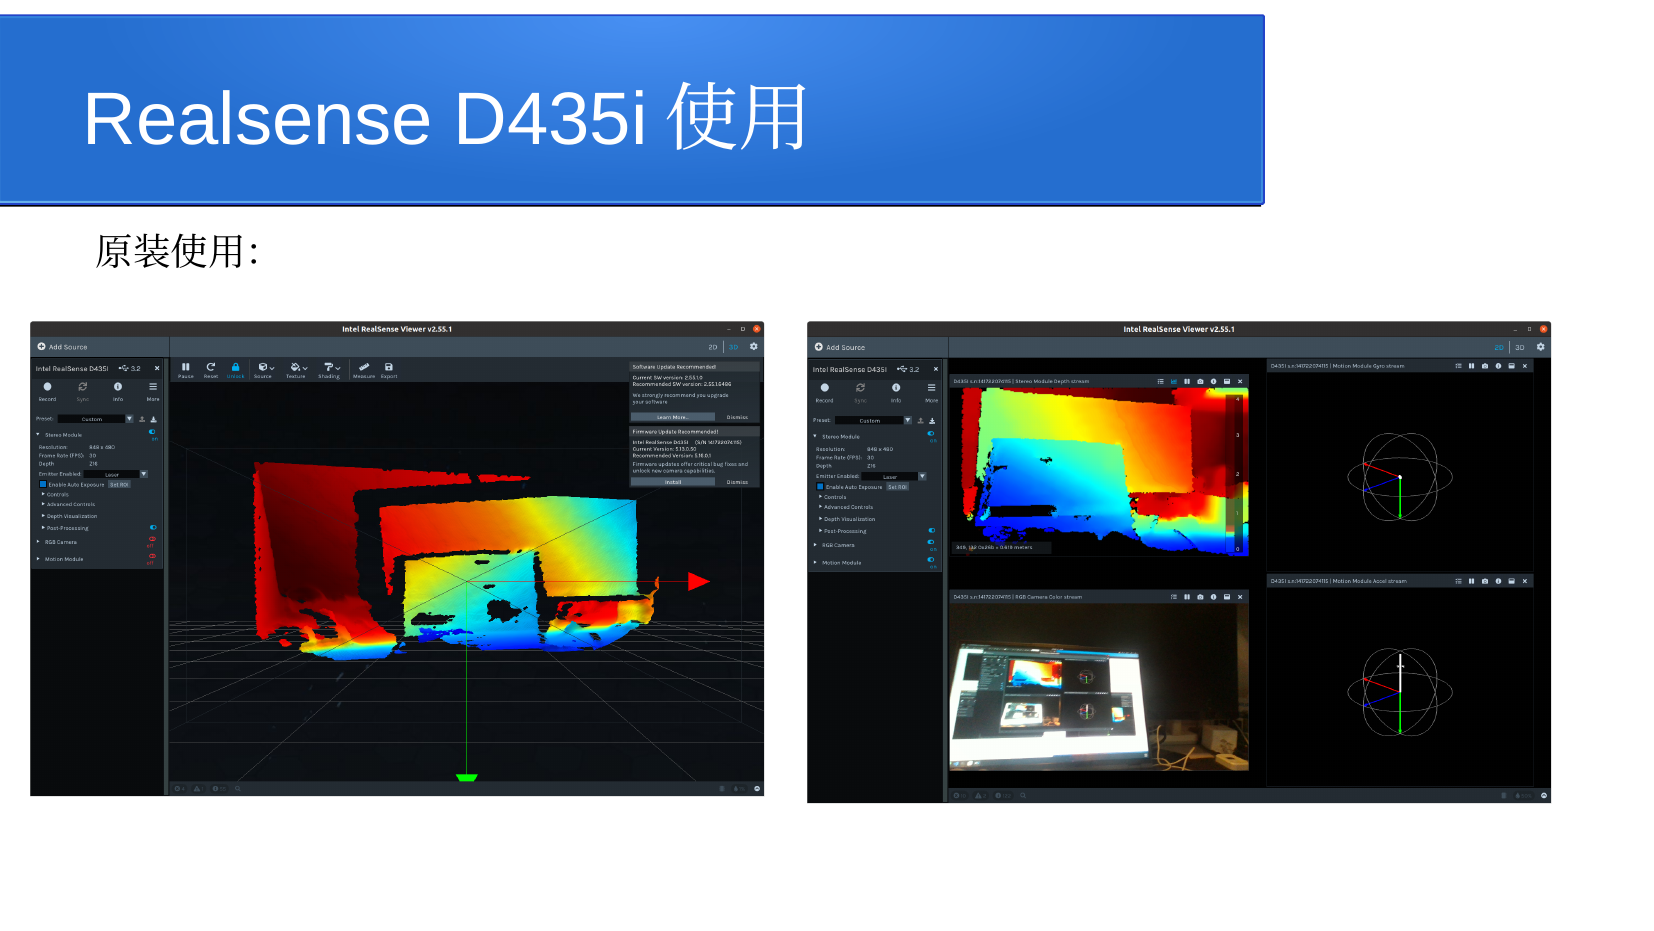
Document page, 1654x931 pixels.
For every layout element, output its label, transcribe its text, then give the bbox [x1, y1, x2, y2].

title Realsense D435i使用 [82, 35, 1235, 189]
picture [803, 318, 1555, 807]
picture [26, 318, 768, 800]
text_box 原装使用： [80, 214, 331, 284]
